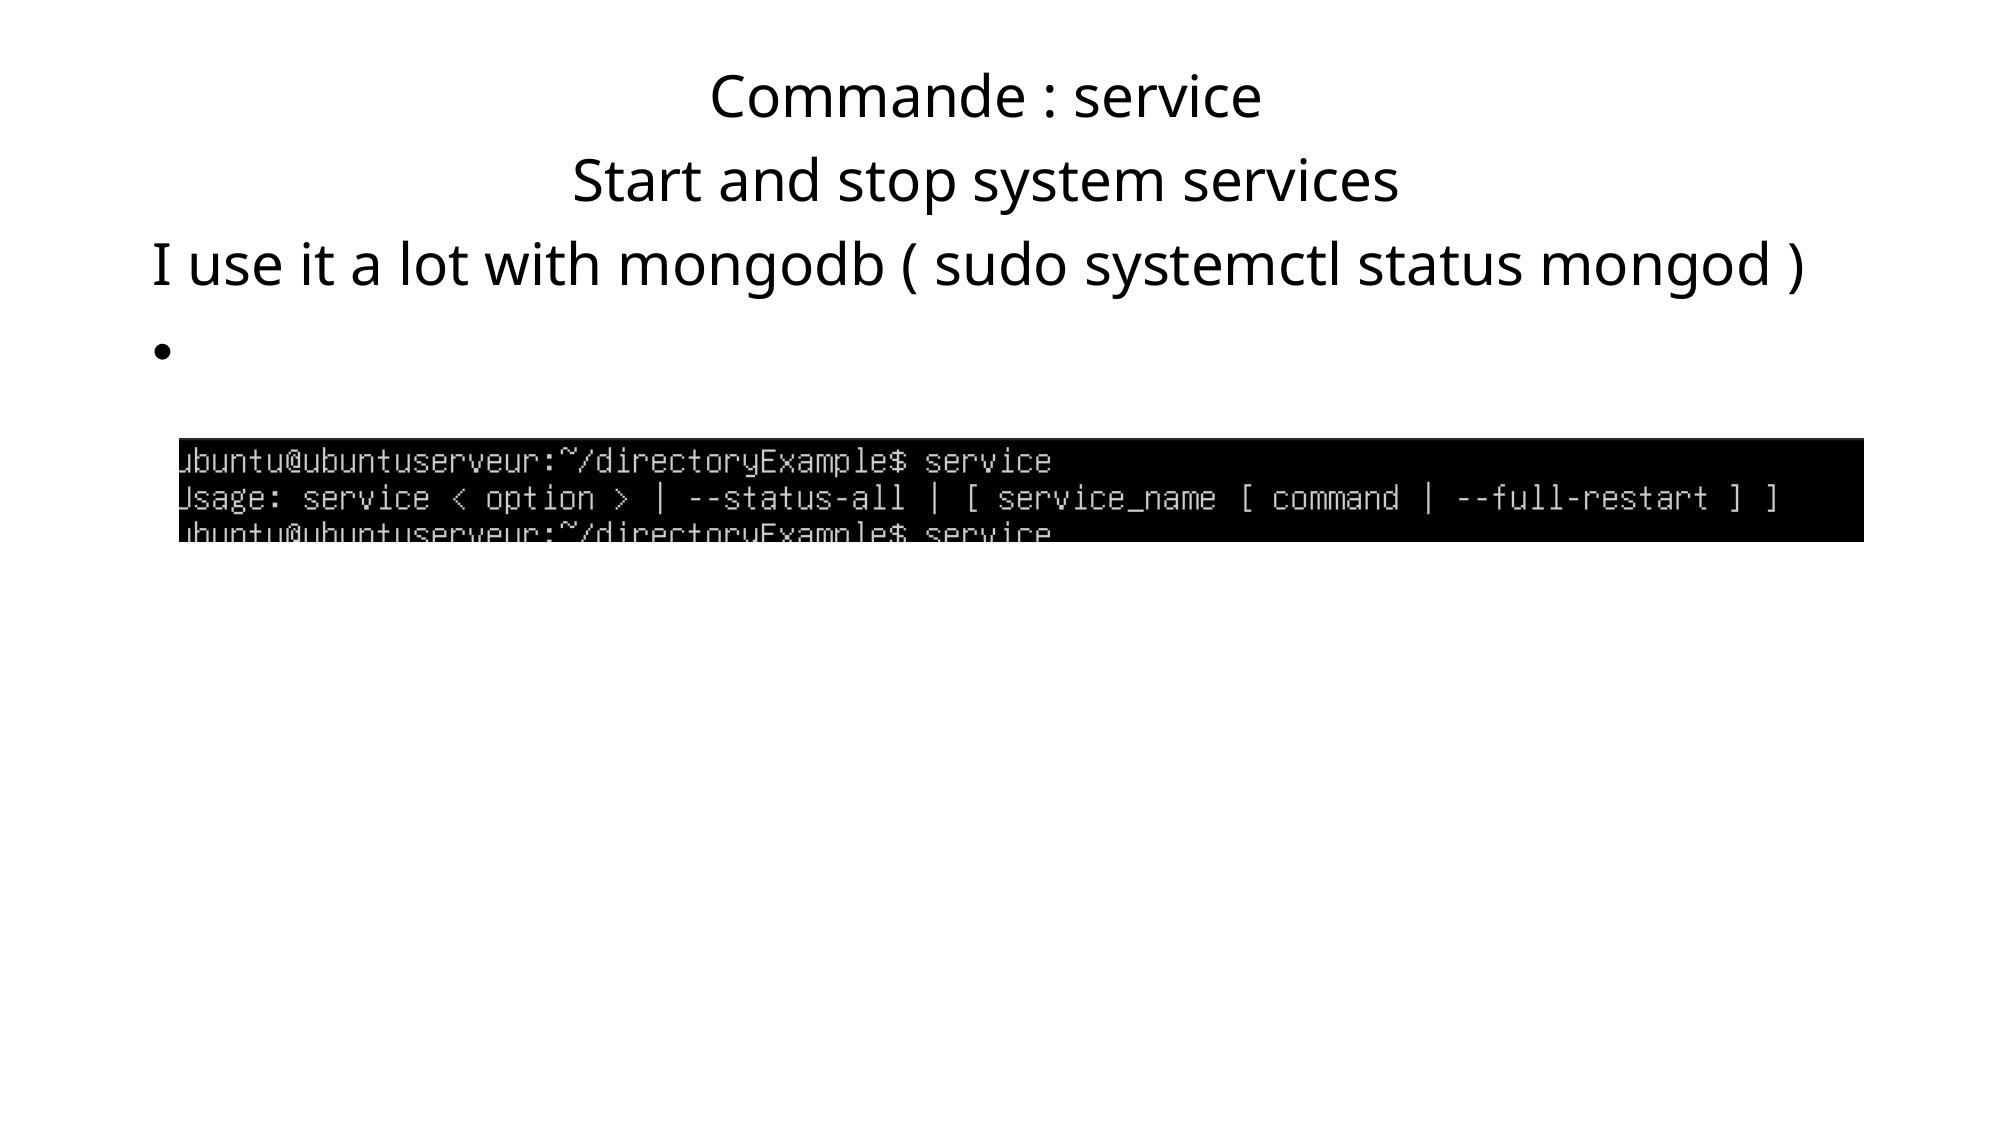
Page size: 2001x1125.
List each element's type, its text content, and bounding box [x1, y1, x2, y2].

picture [179, 438, 1864, 542]
list Commande : service Start and stop system services I use it a lot with mongodb ( sudo systemctl status mongod ) [137, 59, 1863, 438]
